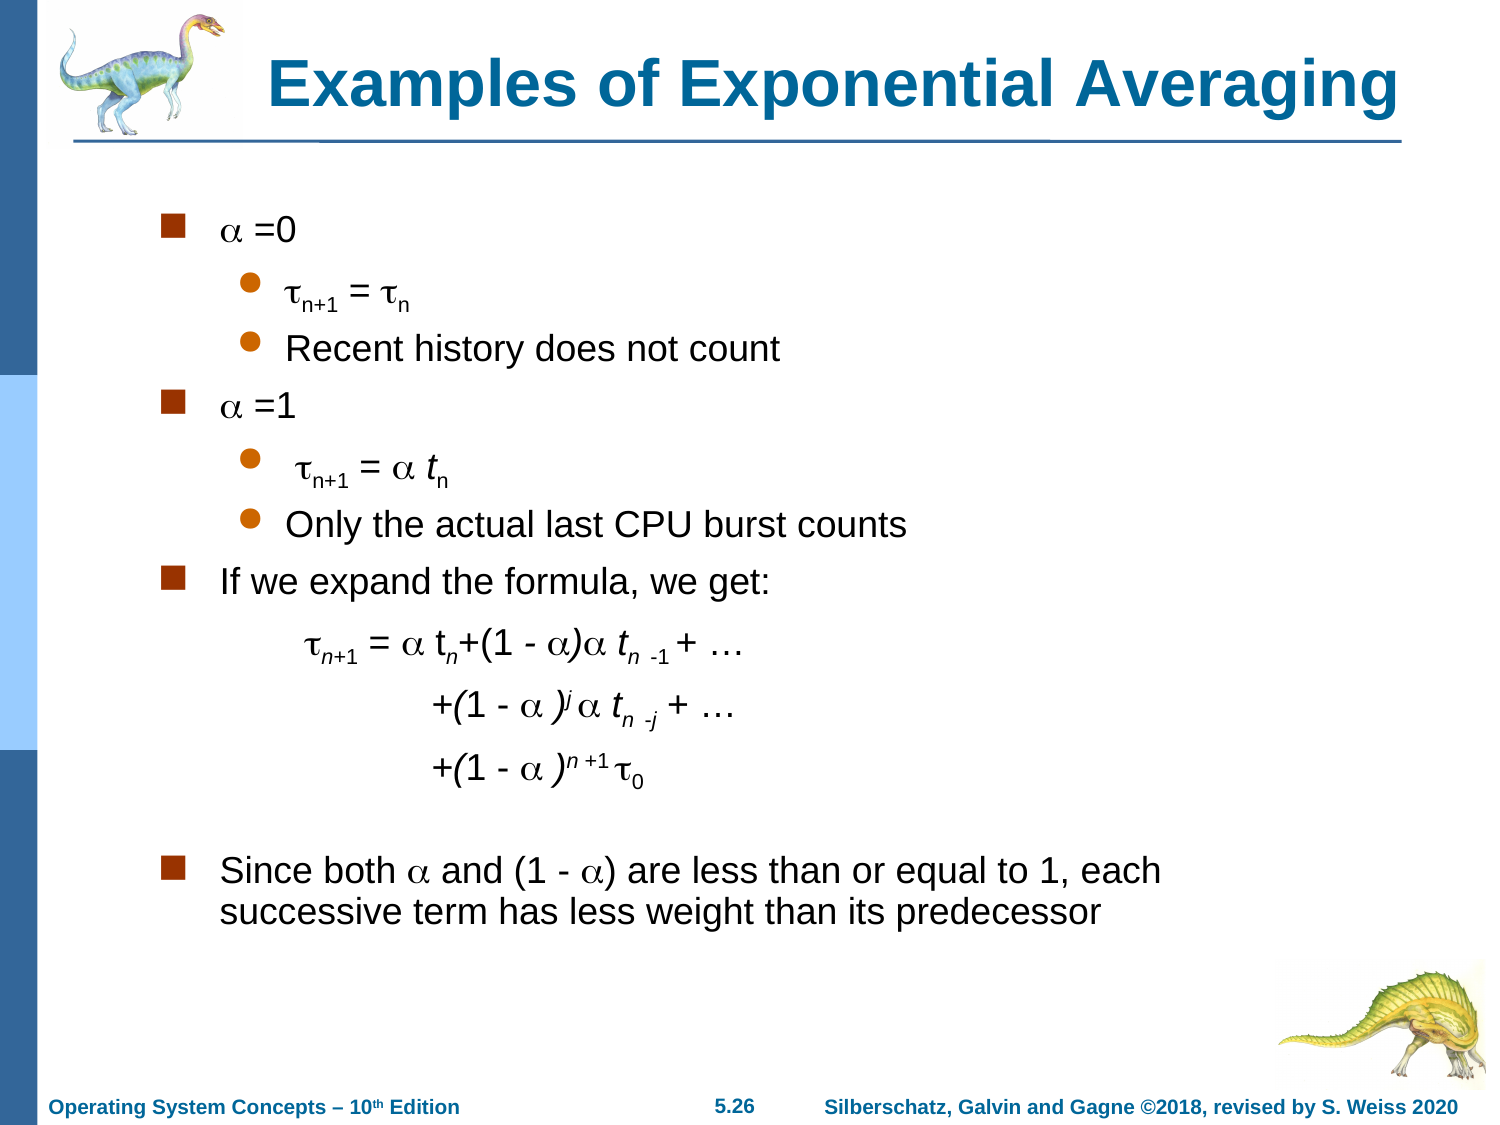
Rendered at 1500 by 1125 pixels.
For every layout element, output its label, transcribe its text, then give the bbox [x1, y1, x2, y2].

picture [1275, 959, 1486, 1090]
picture [46, 0, 243, 149]
text_box  =0 n+1 = n Recent history does not count  =1 n+1 =  tn Only the actual last CPU burst counts If we expand the formula, we get: n+1 =  tn+(1 - ) tn -1 + … +(1 -  )j  tn -j + … +(1 -  )n +1 0 Since both  and (1 - ) are less than or equal to 1, each successive term has less weight than its predecessor [148, 202, 1338, 946]
text_box Examples of Exponential Averaging [223, 33, 1446, 128]
picture [1141, 1099, 1149, 1104]
